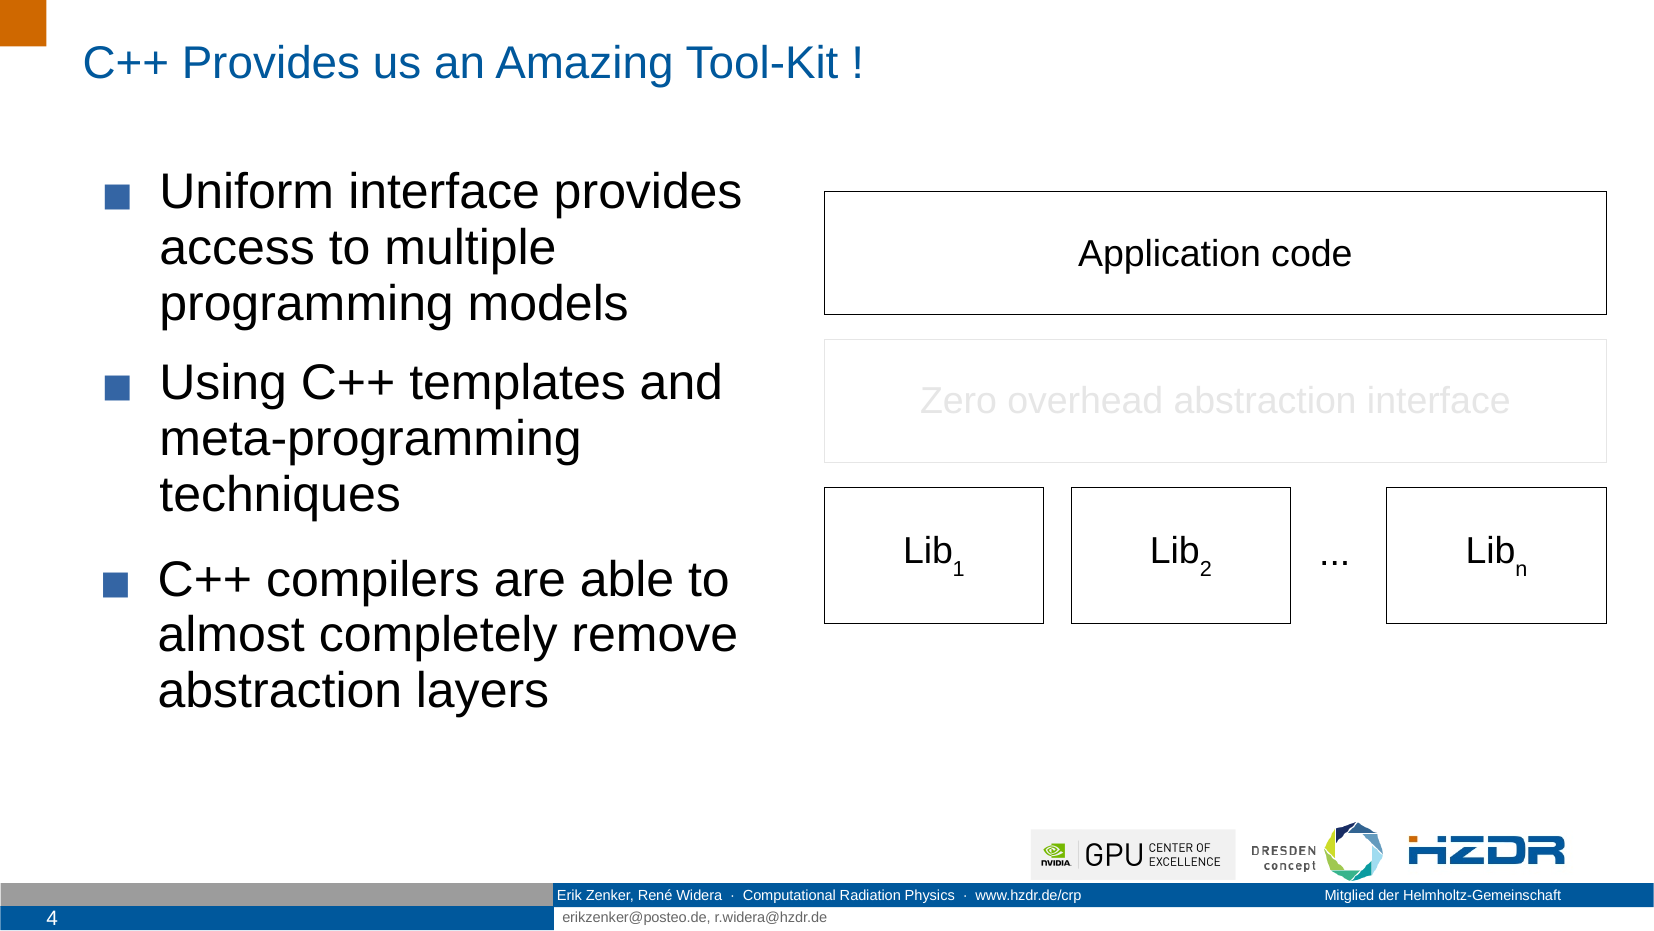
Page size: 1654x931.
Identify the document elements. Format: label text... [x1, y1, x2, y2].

text_box Application code [824, 191, 1607, 315]
text_box [817, 322, 1618, 473]
picture [1386, 819, 1582, 881]
text_box Lib2 [1071, 487, 1291, 624]
list C++ compilers are able to almost completely remove abstraction layers [81, 458, 808, 740]
text_box Lib1 [824, 487, 1044, 624]
picture [1252, 822, 1383, 881]
title C++ Provides us an Amazing Tool-Kit ! [82, 36, 1571, 143]
list Uniform interface provides access to multiple programming models Using C++ templates and meta-programming techniques [82, 163, 809, 815]
picture [1017, 815, 1249, 894]
text_box ... [1304, 524, 1376, 584]
text_box Libn [1386, 487, 1607, 624]
